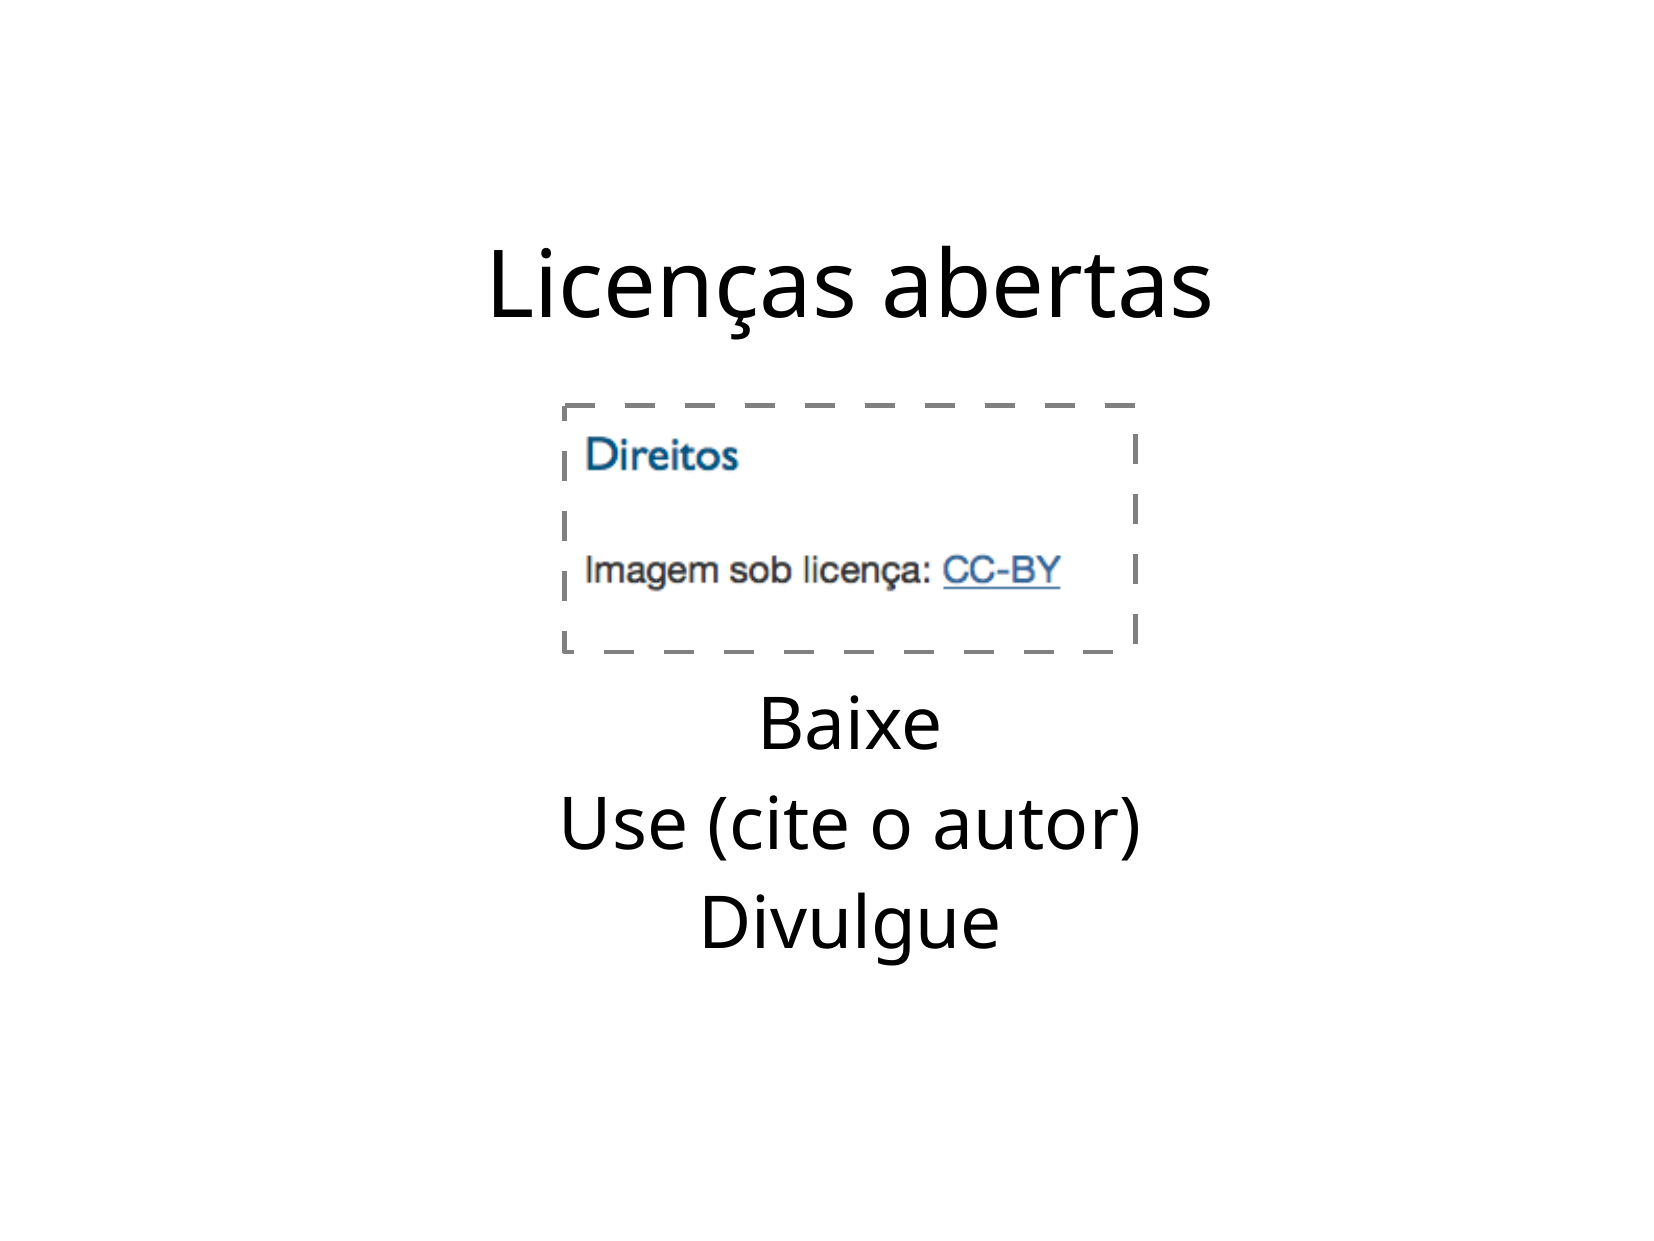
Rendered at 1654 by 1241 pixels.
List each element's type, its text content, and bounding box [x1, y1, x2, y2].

picture [566, 408, 1134, 650]
subtitle Licenças abertas Baixe Use (cite o autor) Divulgue [106, 0, 1595, 1241]
